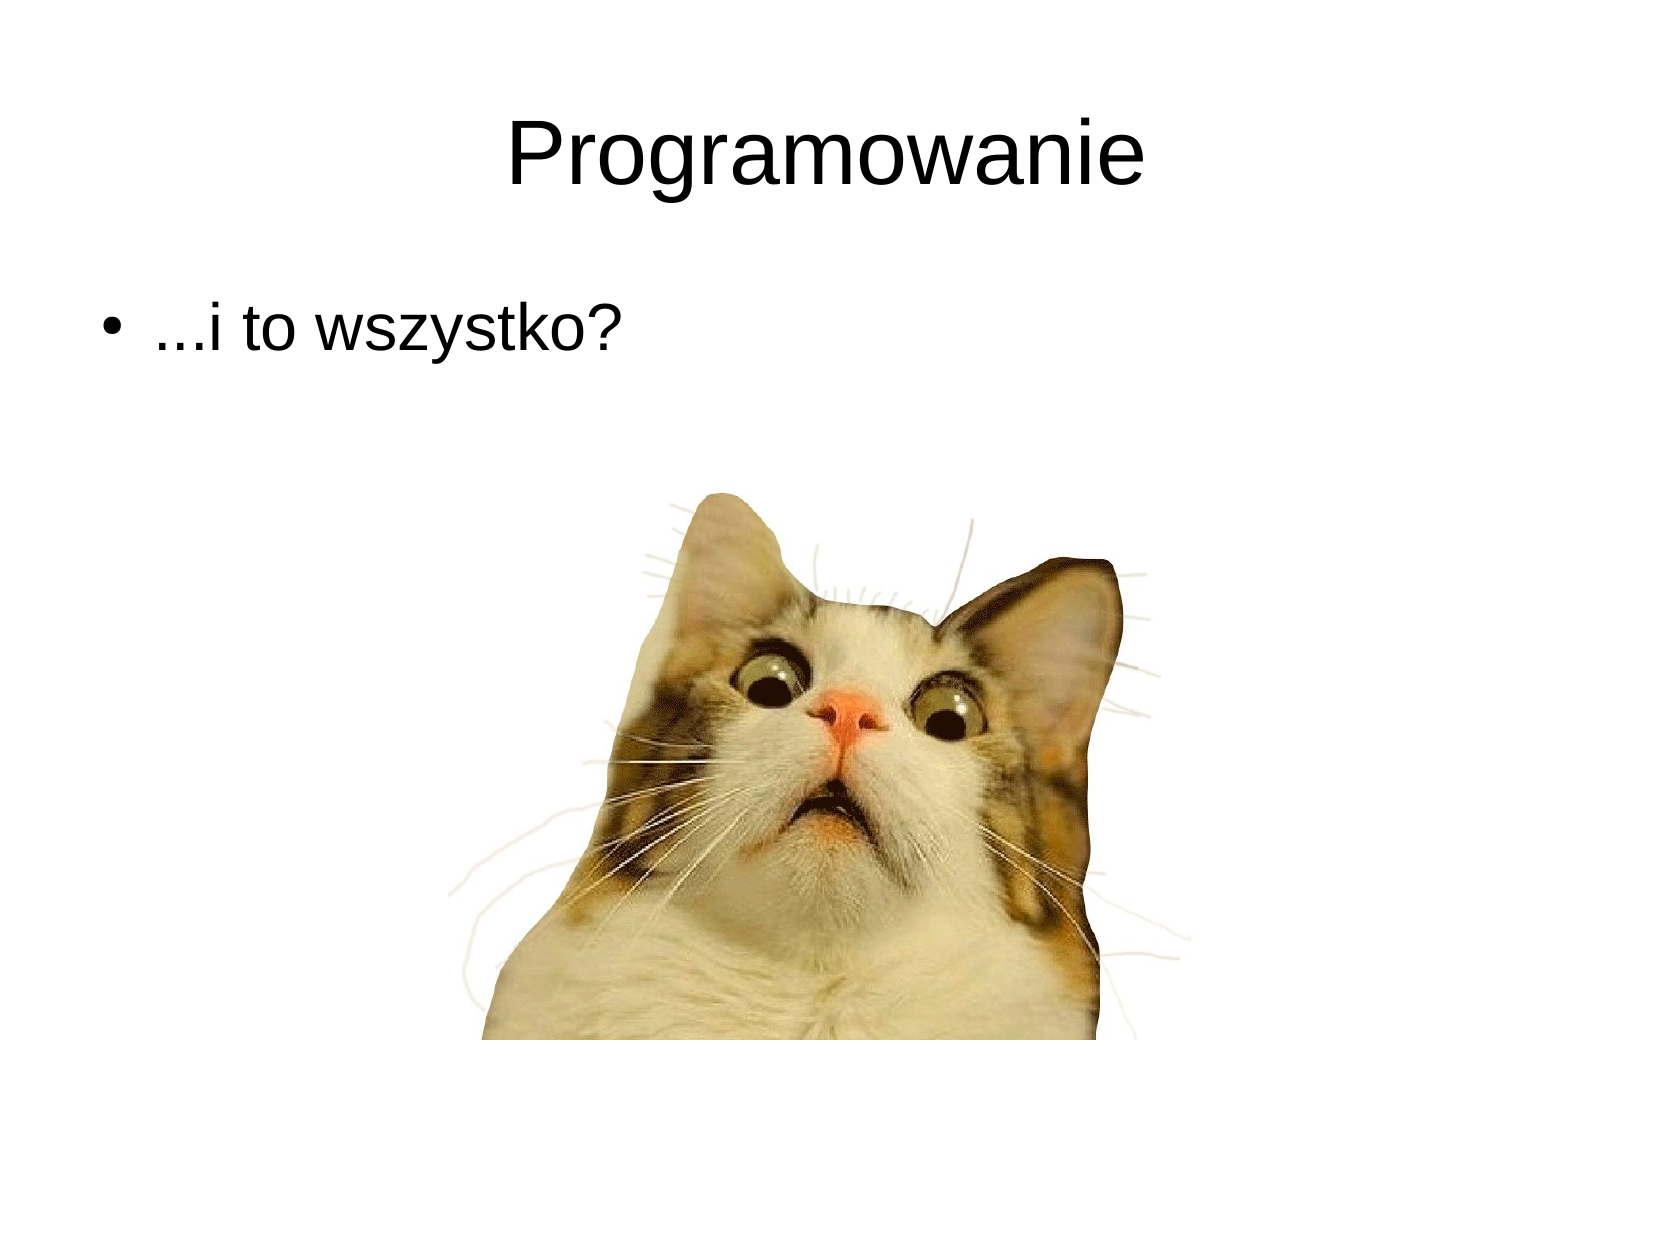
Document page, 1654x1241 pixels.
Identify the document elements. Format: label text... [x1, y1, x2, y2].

title Programowanie [82, 49, 1571, 257]
list ...i to wszystko? [82, 290, 1571, 1010]
picture [448, 414, 1231, 1040]
